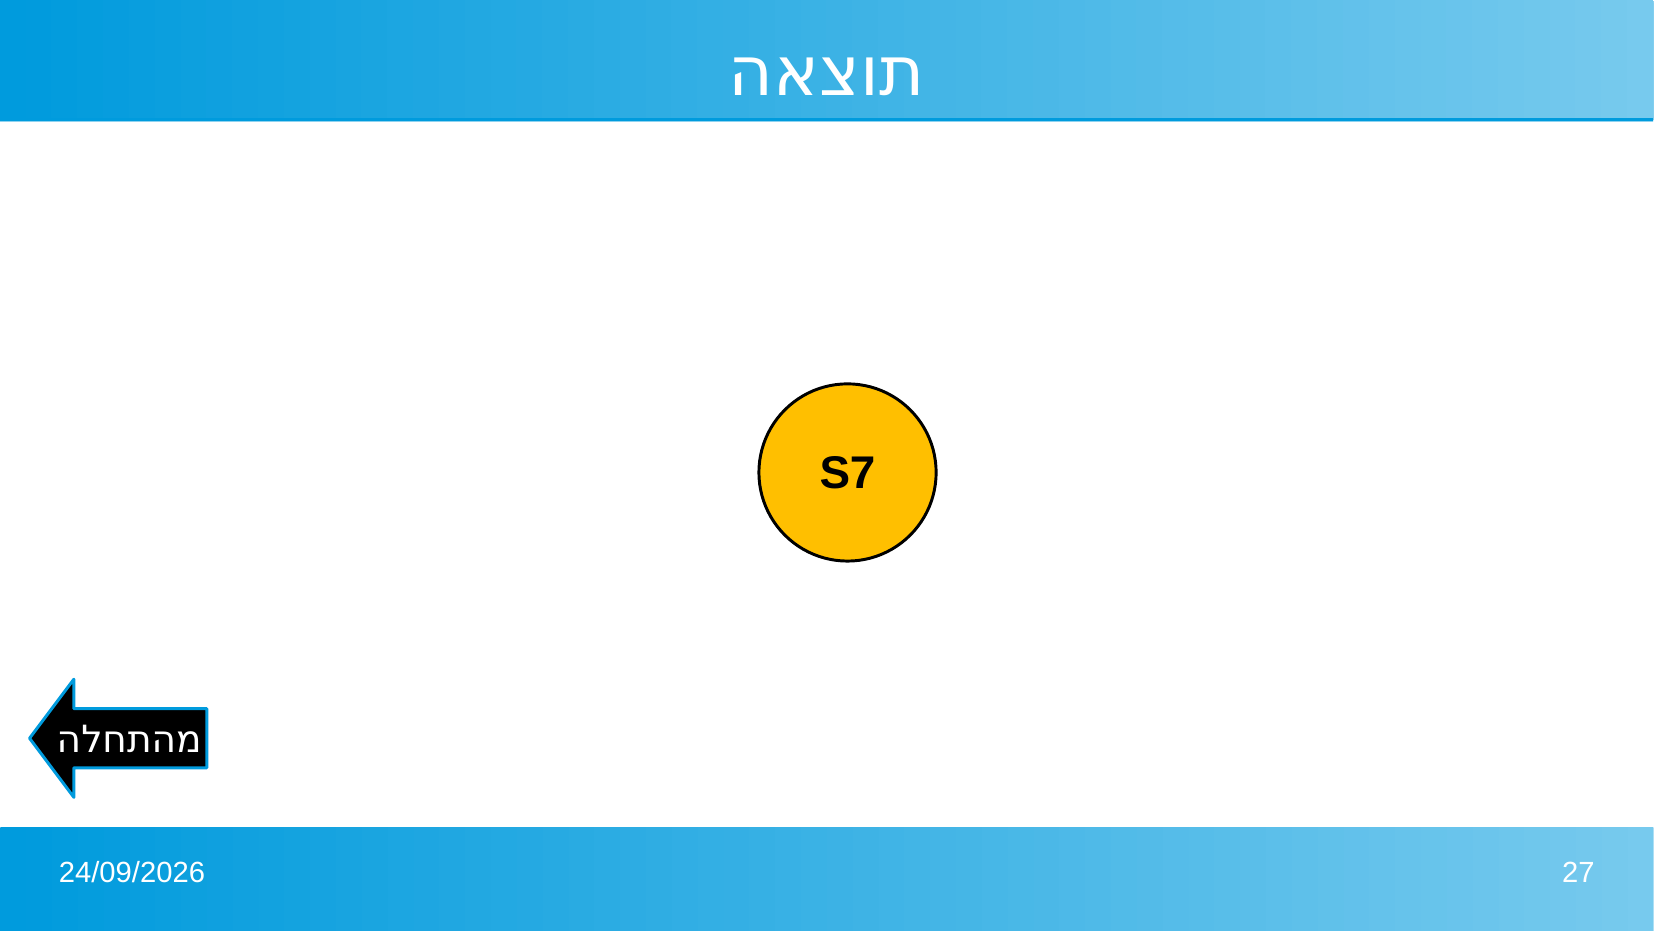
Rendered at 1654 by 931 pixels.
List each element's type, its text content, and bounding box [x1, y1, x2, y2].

title תוצאה [59, 21, 1595, 116]
text_box מהתחלה [29, 679, 207, 798]
text_box S7 [758, 383, 937, 562]
